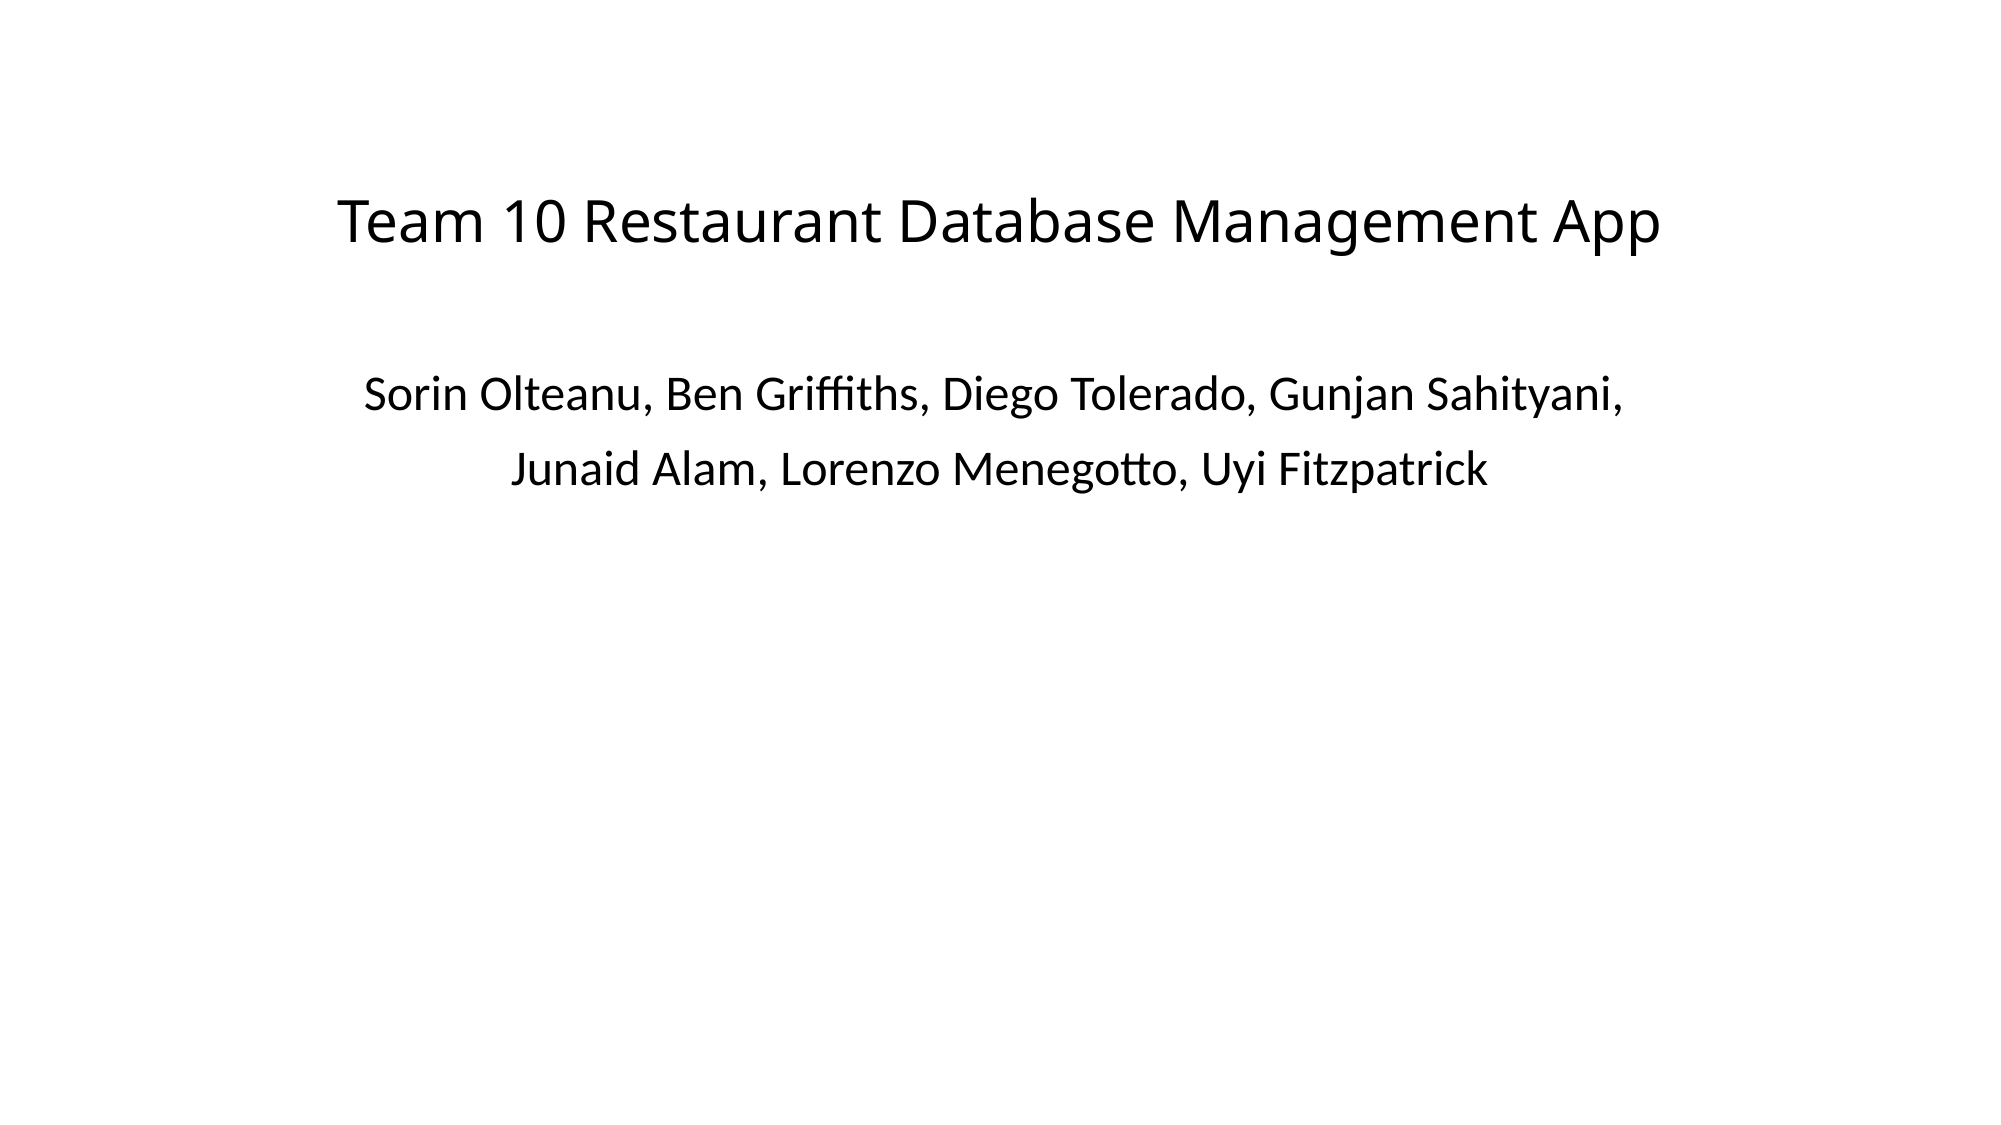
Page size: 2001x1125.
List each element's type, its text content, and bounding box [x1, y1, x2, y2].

subtitle Sorin Olteanu, Ben Griffiths, Diego Tolerado, Gunjan Sahityani, Junaid Alam, Lorenzo Menegotto, Uyi Fitzpatrick [249, 359, 1750, 632]
title Team 10 Restaurant Database Management App [249, 172, 1750, 263]
